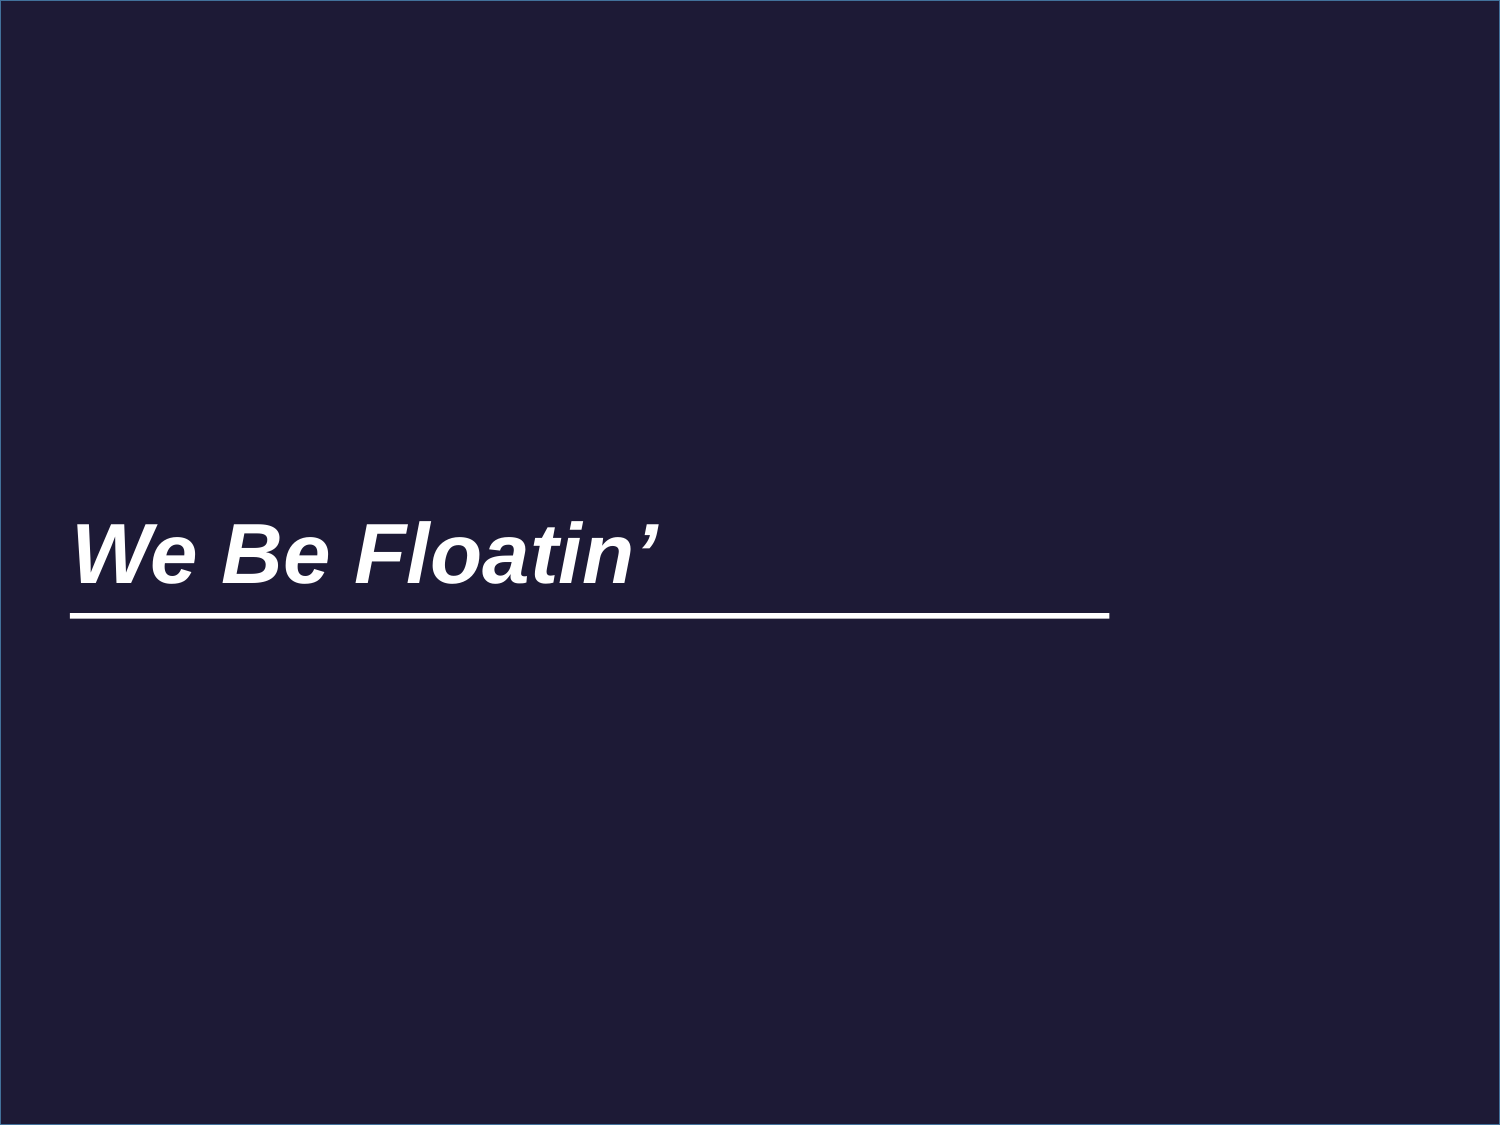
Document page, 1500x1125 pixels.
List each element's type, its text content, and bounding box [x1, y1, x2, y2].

title We Be Floatin’ [64, 484, 1415, 628]
